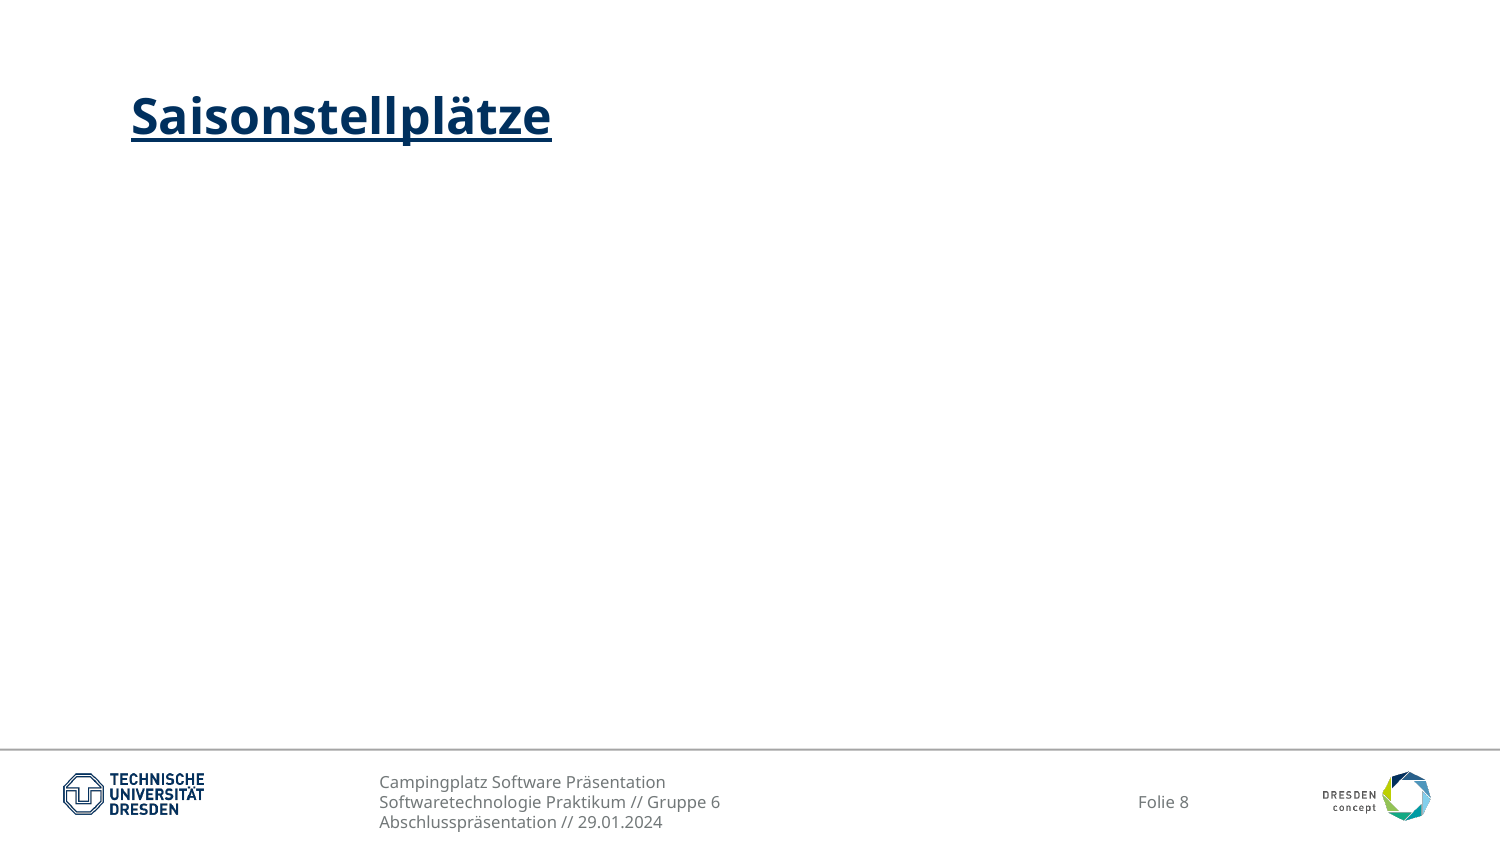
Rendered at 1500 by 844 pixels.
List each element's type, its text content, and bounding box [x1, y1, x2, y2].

picture [1323, 771, 1431, 821]
title Saisonstellplätze [116, 43, 1367, 186]
picture [63, 773, 204, 815]
